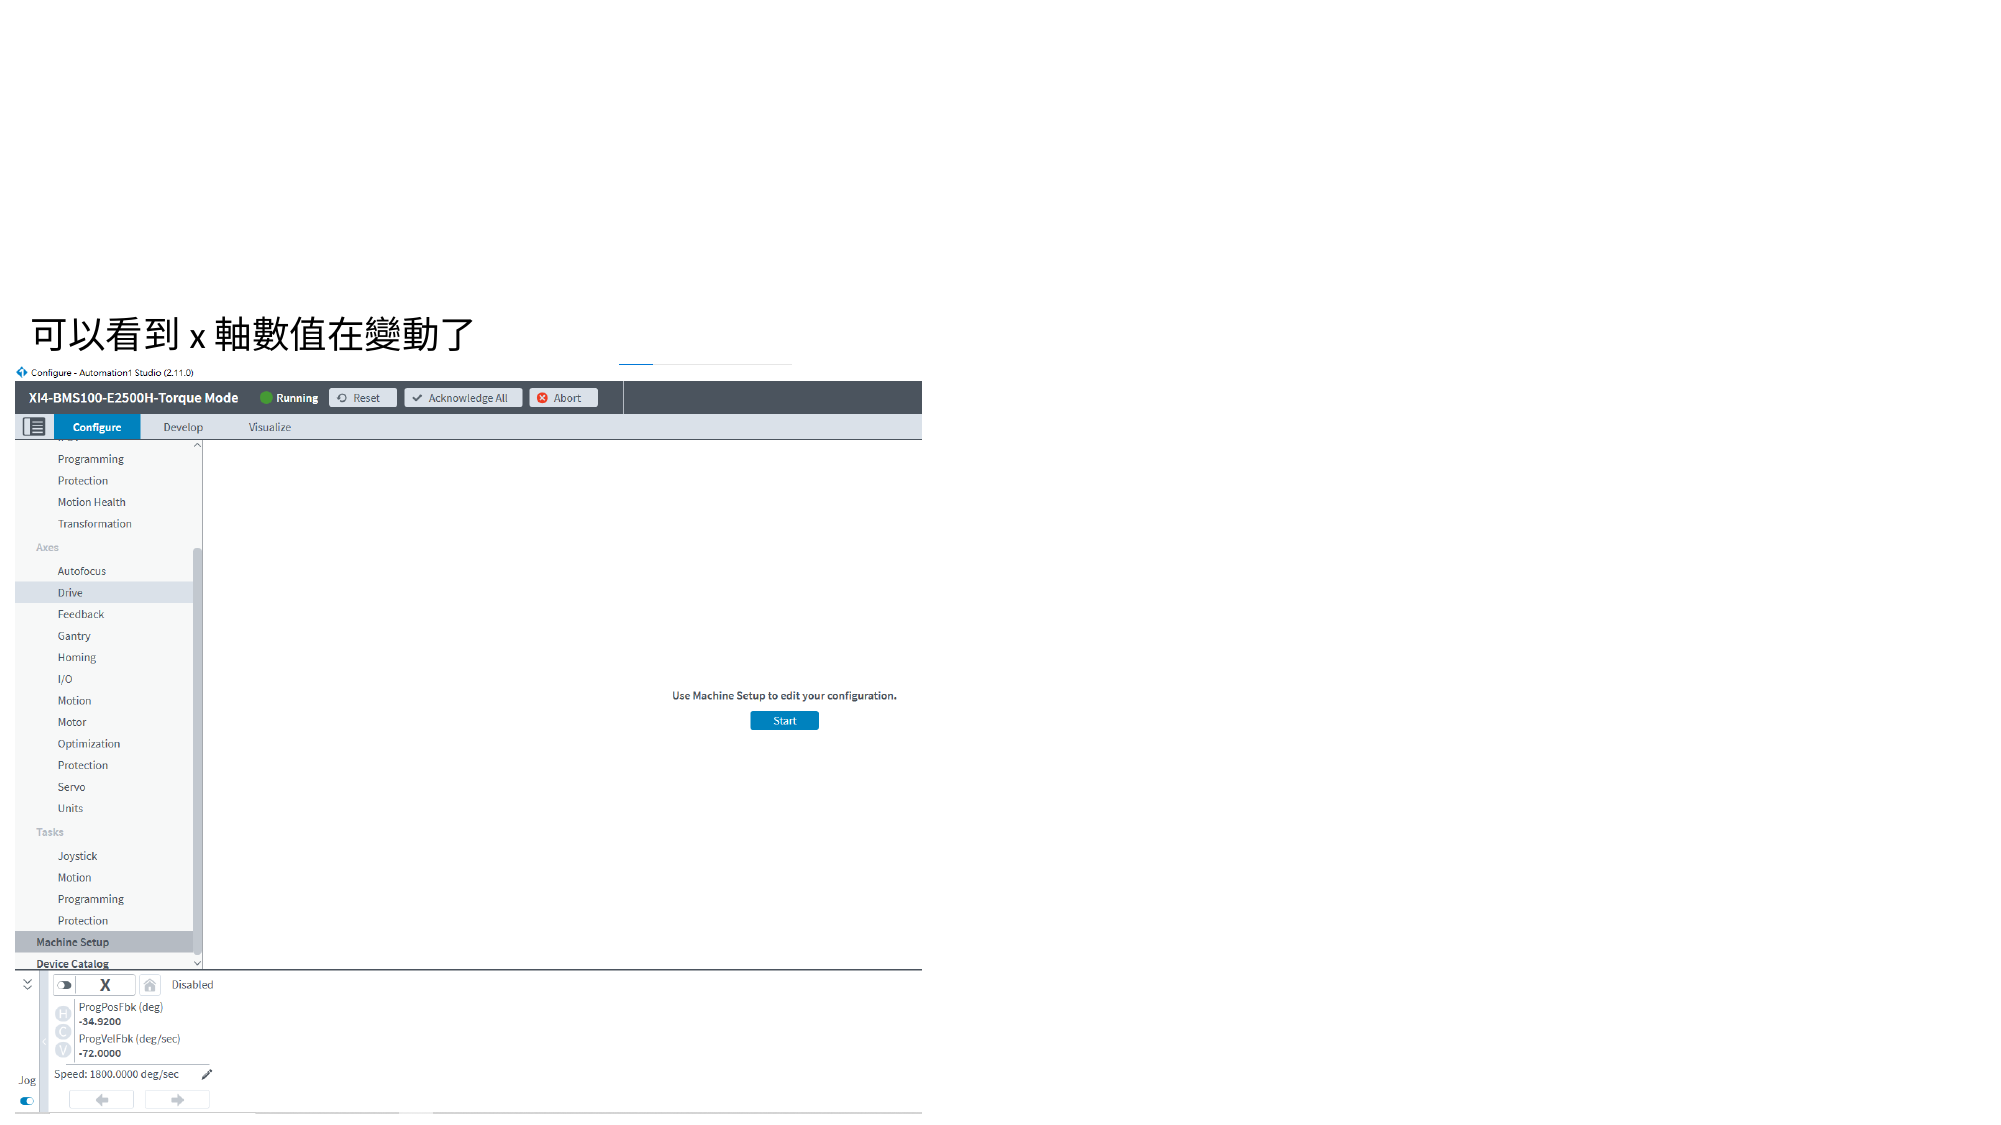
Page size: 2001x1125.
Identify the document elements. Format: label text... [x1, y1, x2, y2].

text_box 可以看到x軸數值在變動了 [15, 304, 1016, 364]
picture [15, 364, 922, 1114]
